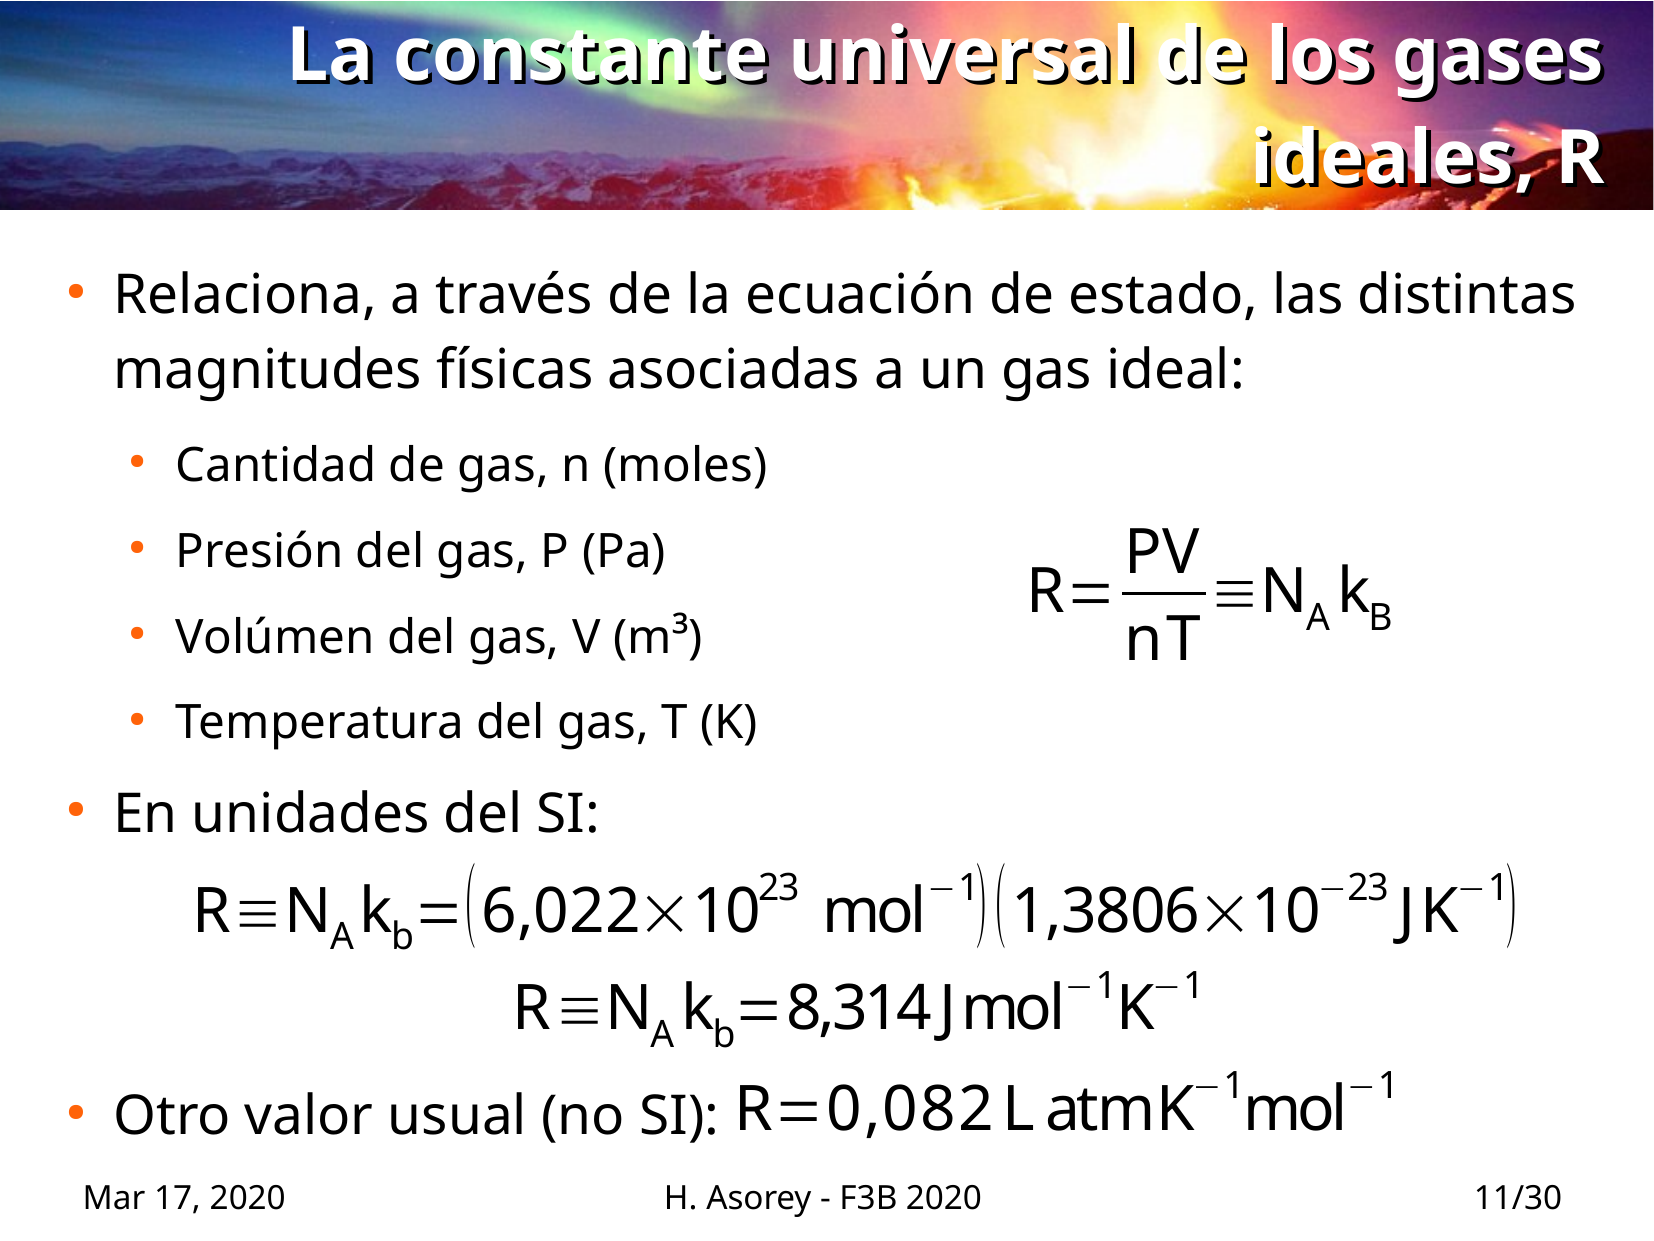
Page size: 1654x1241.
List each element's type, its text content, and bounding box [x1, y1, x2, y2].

chart [727, 1062, 1398, 1146]
list Relaciona, a través de la ecuación de estado, las distintas magnitudes físicas asociadas a un gas ideal: Cantidad de gas, n (moles) Presión del gas, P (Pa) Volúmen del gas, V (m³) Temperatura del gas, T (K) En unidades del SI: Otro valor usual (no SI): [50, 255, 1611, 1156]
picture [0, 1, 1654, 210]
chart [186, 859, 1524, 1057]
chart [1020, 513, 1397, 676]
title La constante universal de los gases ideales, R [45, 15, 1606, 191]
